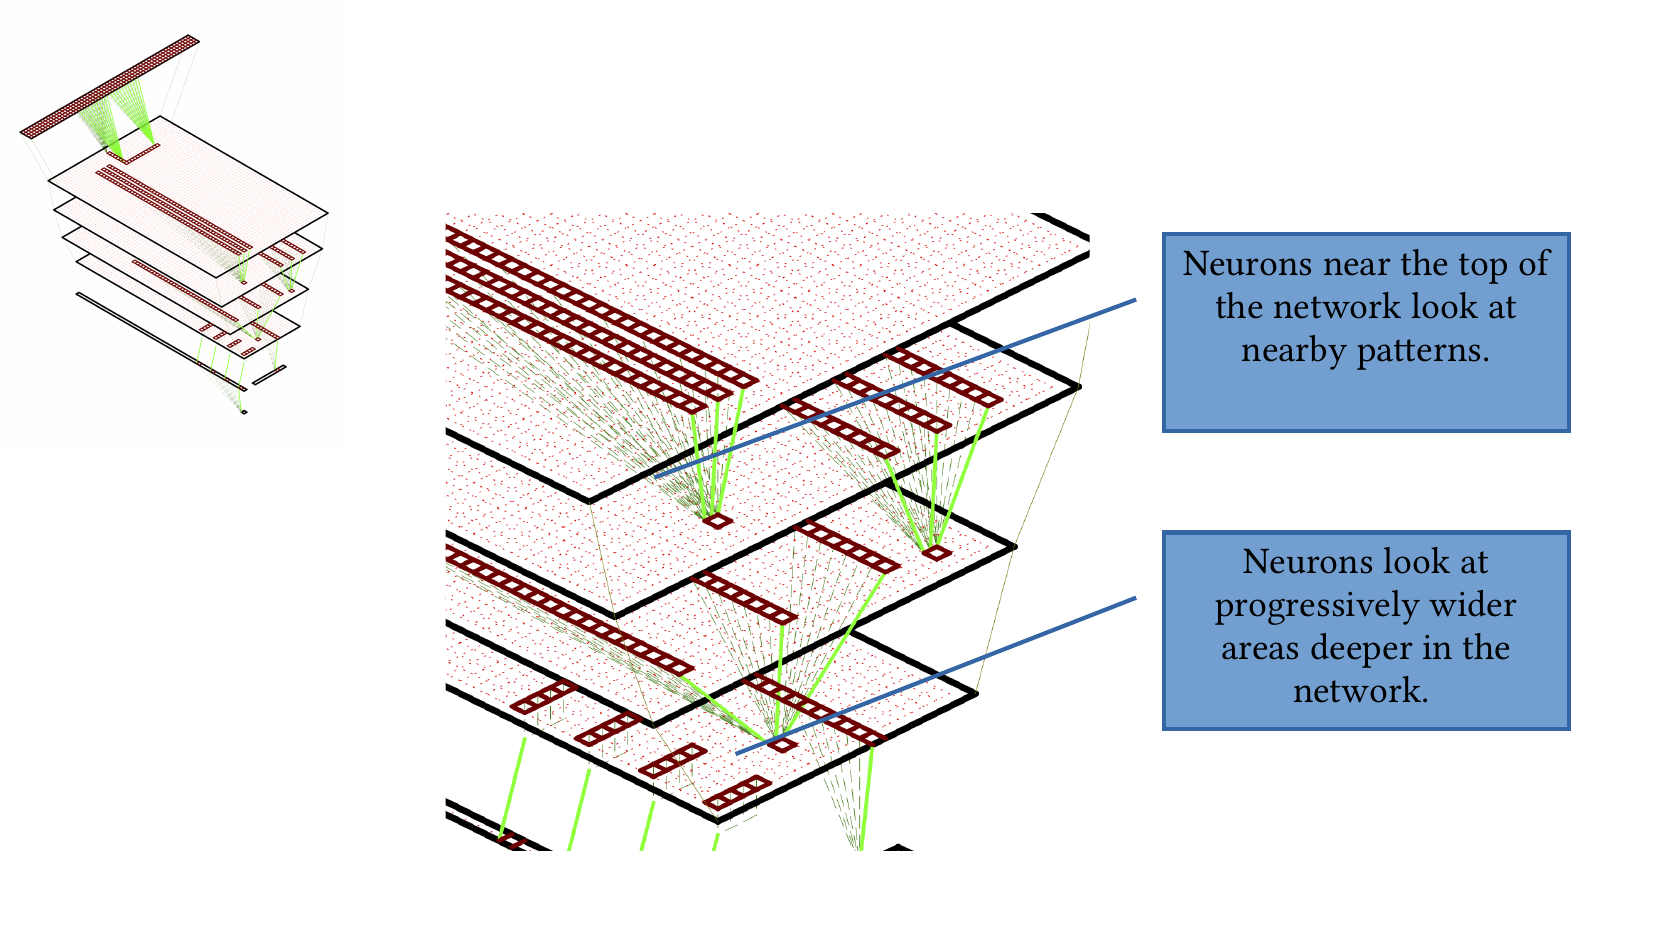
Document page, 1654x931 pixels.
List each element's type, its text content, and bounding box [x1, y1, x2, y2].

picture [0, 0, 348, 450]
text_box Neurons near the top of the network look at nearby patterns. [1164, 234, 1569, 431]
text_box Neurons look at progressively wider areas deeper in the network. [1164, 533, 1569, 729]
picture [445, 213, 1090, 851]
